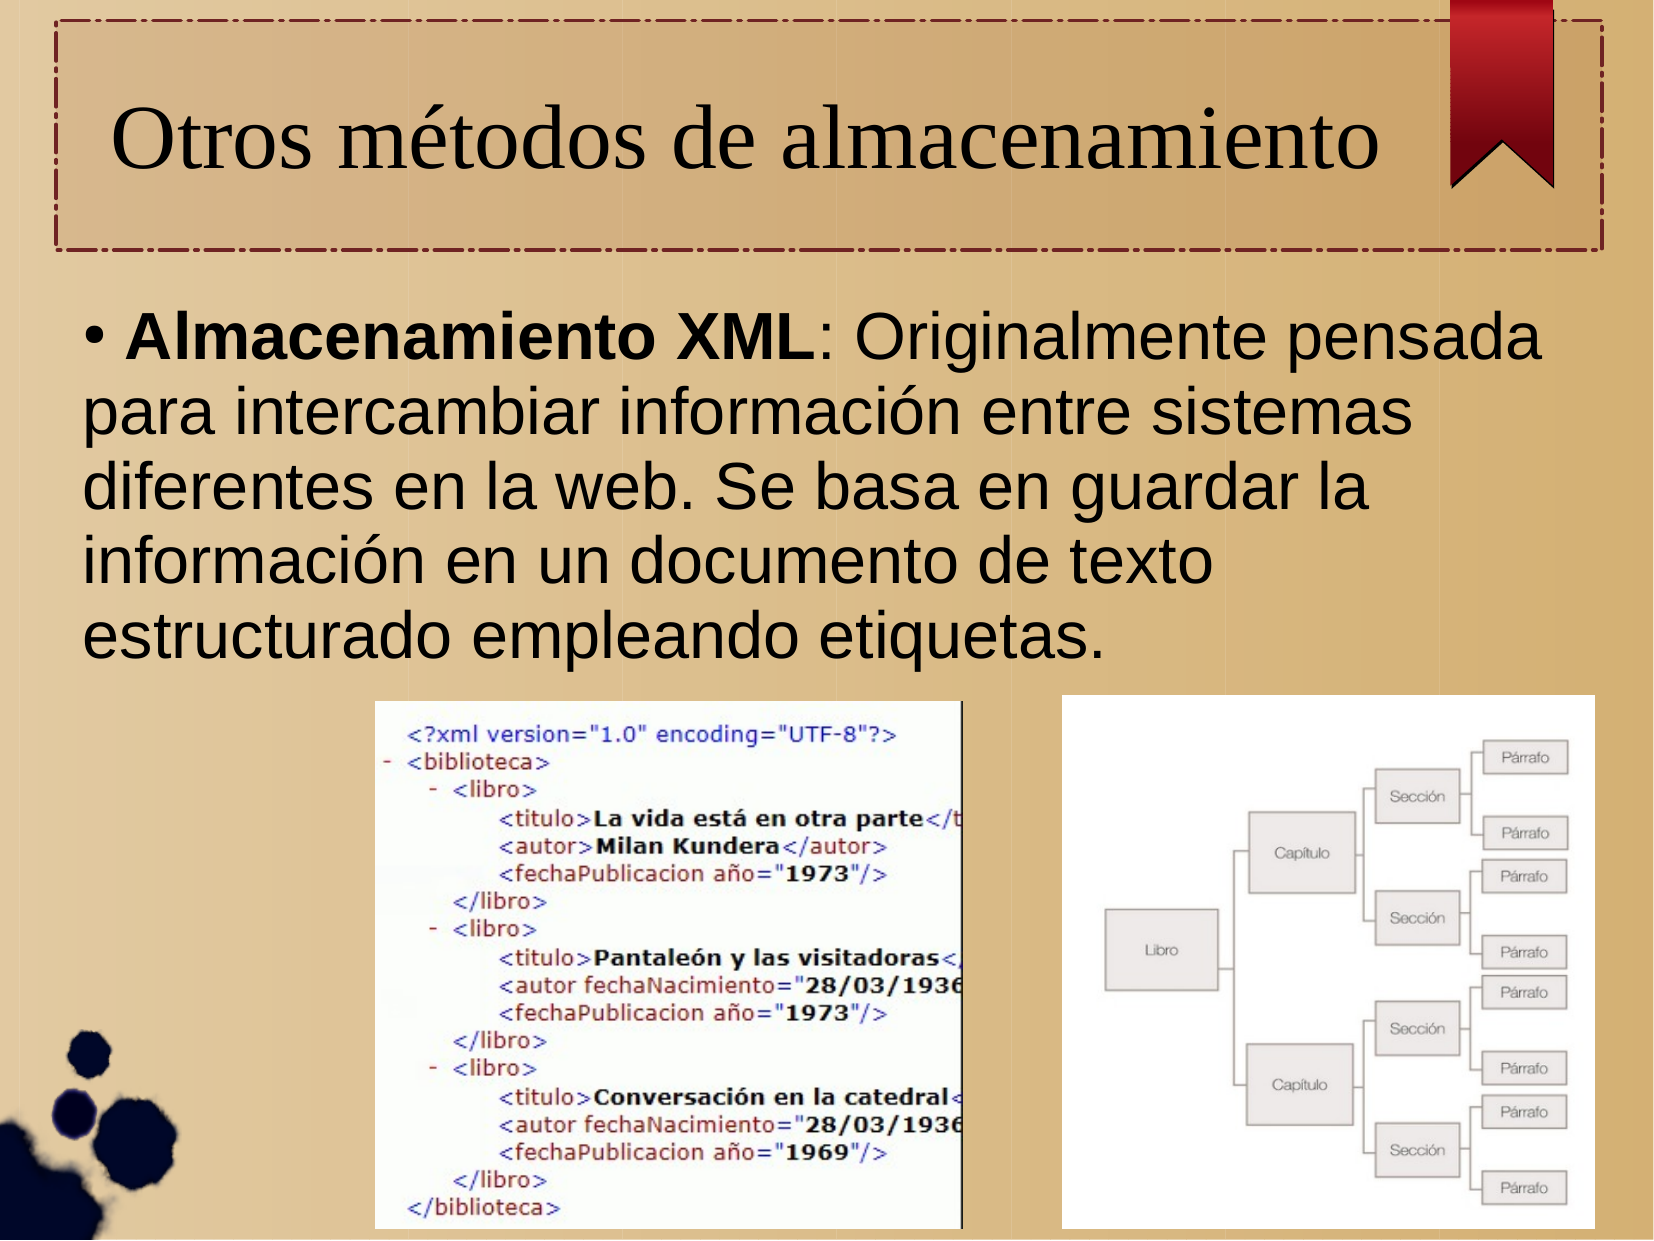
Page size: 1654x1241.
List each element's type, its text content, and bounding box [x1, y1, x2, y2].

subtitle Almacenamiento XML: Originalmente pensada para intercambiar información entre sistemas diferentes en la web. Se basa en guardar la información en un documento de texto estructurado empleando etiquetas. [82, 299, 1571, 1019]
picture [1062, 695, 1595, 1229]
title Otros métodos de almacenamiento [82, 47, 1412, 229]
picture [375, 701, 963, 1229]
